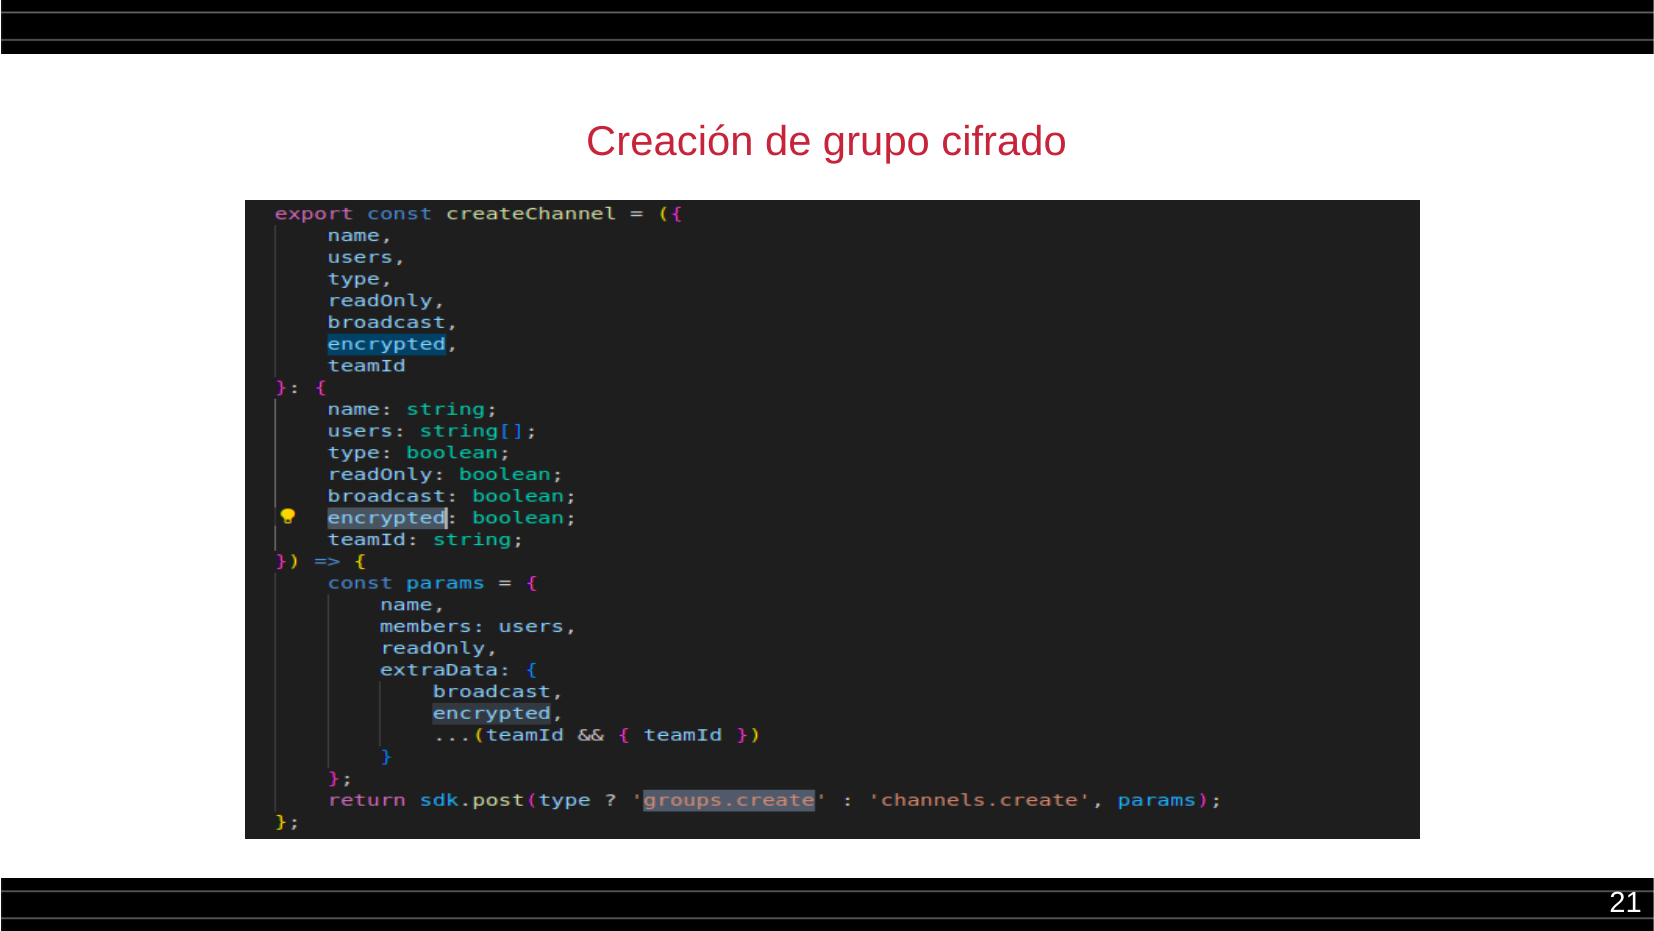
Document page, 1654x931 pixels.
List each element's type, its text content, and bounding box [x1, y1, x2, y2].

picture [1, 0, 1654, 54]
picture [245, 200, 1420, 839]
picture [1, 878, 1654, 931]
title Creación de grupo cifrado [82, 92, 1571, 189]
